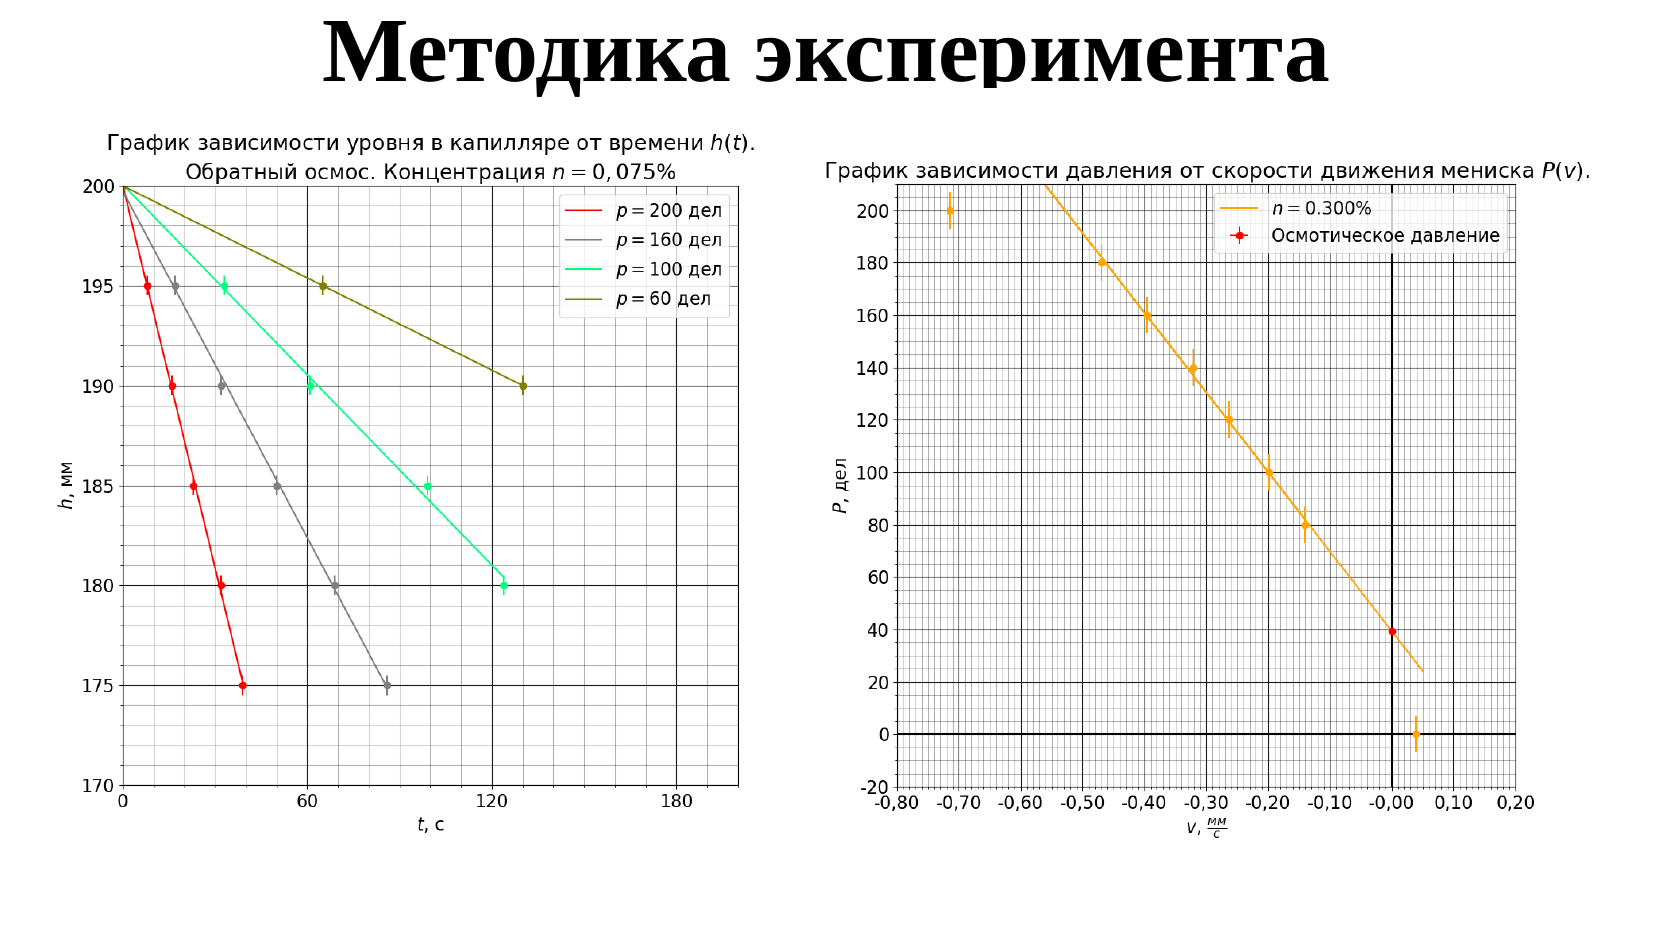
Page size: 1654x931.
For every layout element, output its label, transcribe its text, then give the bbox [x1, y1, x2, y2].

title Методика эксперимента [82, 0, 1571, 205]
picture [29, 118, 768, 857]
picture [797, 88, 1595, 886]
